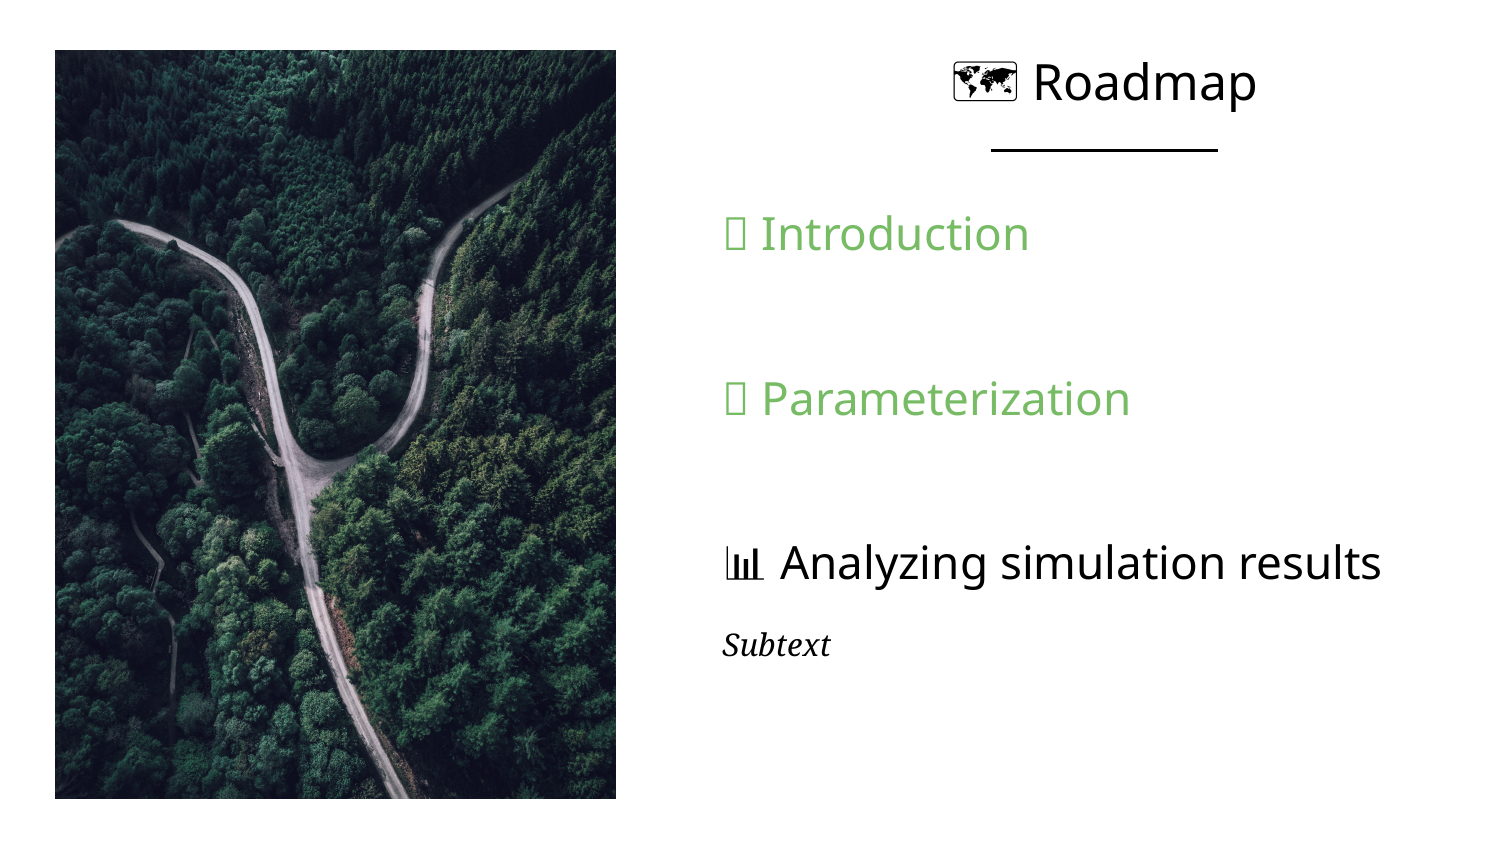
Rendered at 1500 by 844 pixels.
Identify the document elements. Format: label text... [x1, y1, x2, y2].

picture [55, 50, 616, 799]
title 🗺 Roadmap [722, 11, 1487, 151]
list ✅ Introduction ✅ Parameterization 📊 Analyzing simulation results Subtext [722, 201, 1486, 811]
